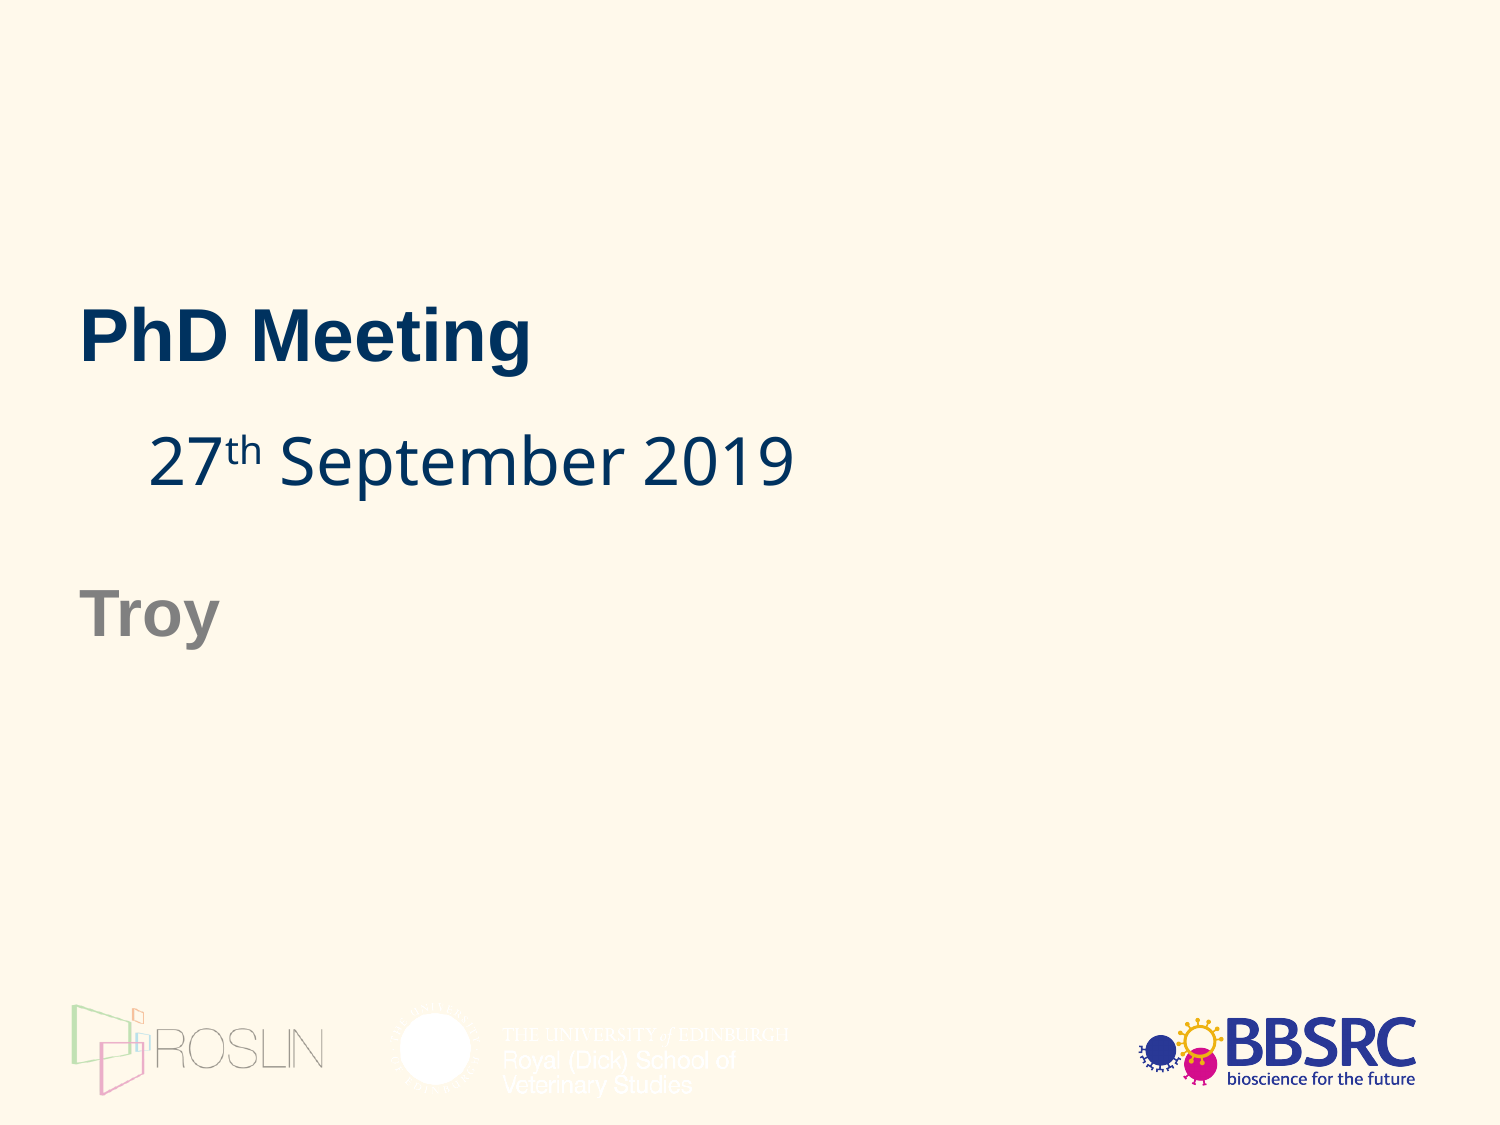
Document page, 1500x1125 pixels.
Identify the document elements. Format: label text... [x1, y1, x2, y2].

title PhD Meeting [64, 278, 1425, 386]
picture [1137, 1014, 1416, 1092]
list 27th September 2019 [63, 411, 1424, 537]
picture [64, 969, 336, 1118]
subtitle Troy [64, 562, 1424, 965]
